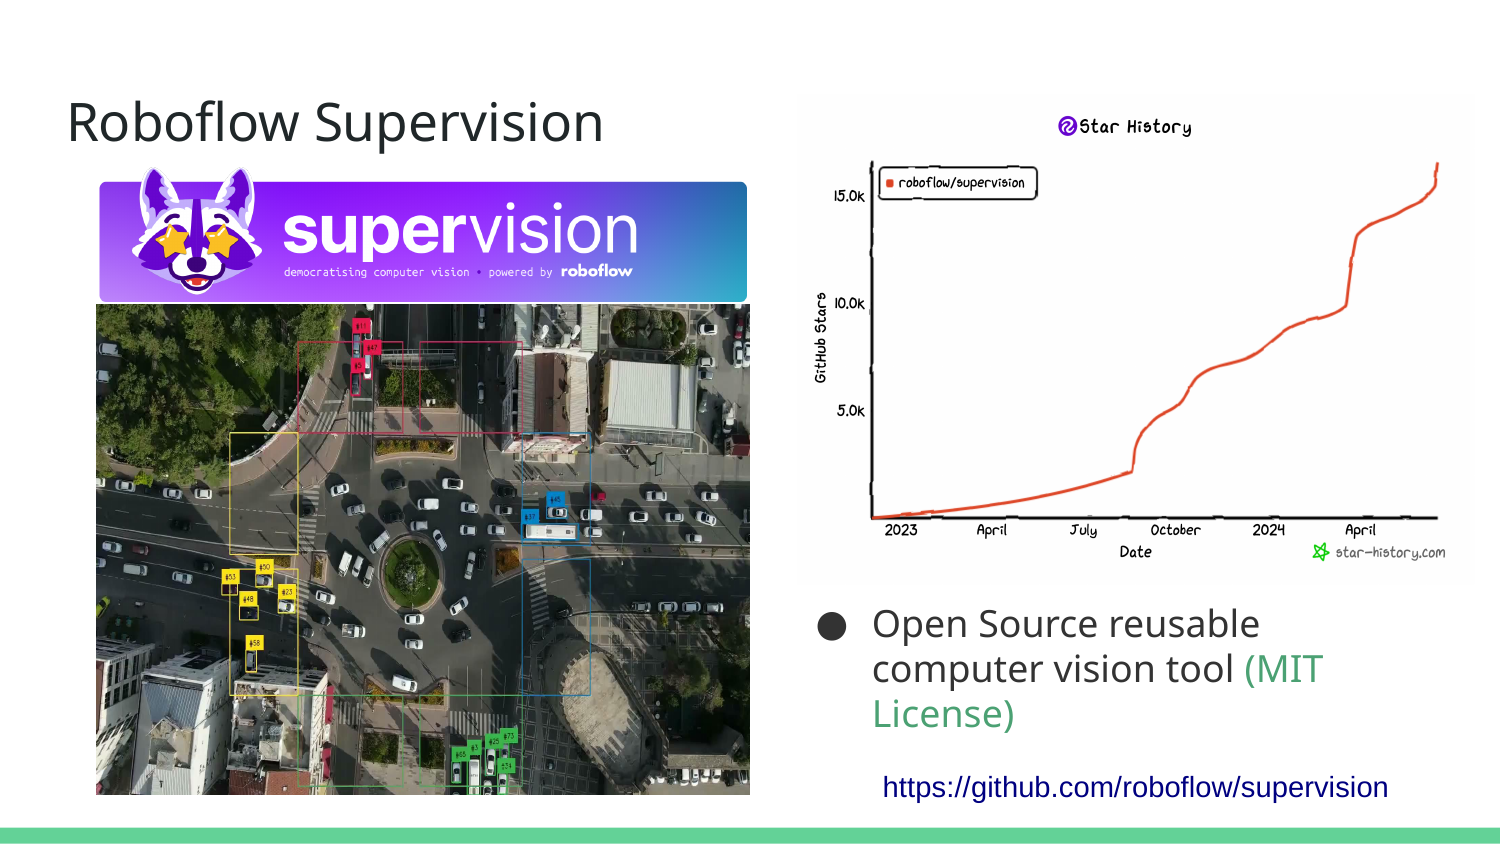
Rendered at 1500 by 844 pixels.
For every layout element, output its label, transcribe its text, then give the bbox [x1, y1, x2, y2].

title Roboflow Supervision [51, 72, 1449, 167]
picture [797, 94, 1475, 585]
text_box https://github.com/roboflow/supervision [843, 753, 1429, 819]
text_box Open Source reusable computer vision tool (MIT License) [781, 584, 1429, 723]
picture [96, 166, 750, 795]
